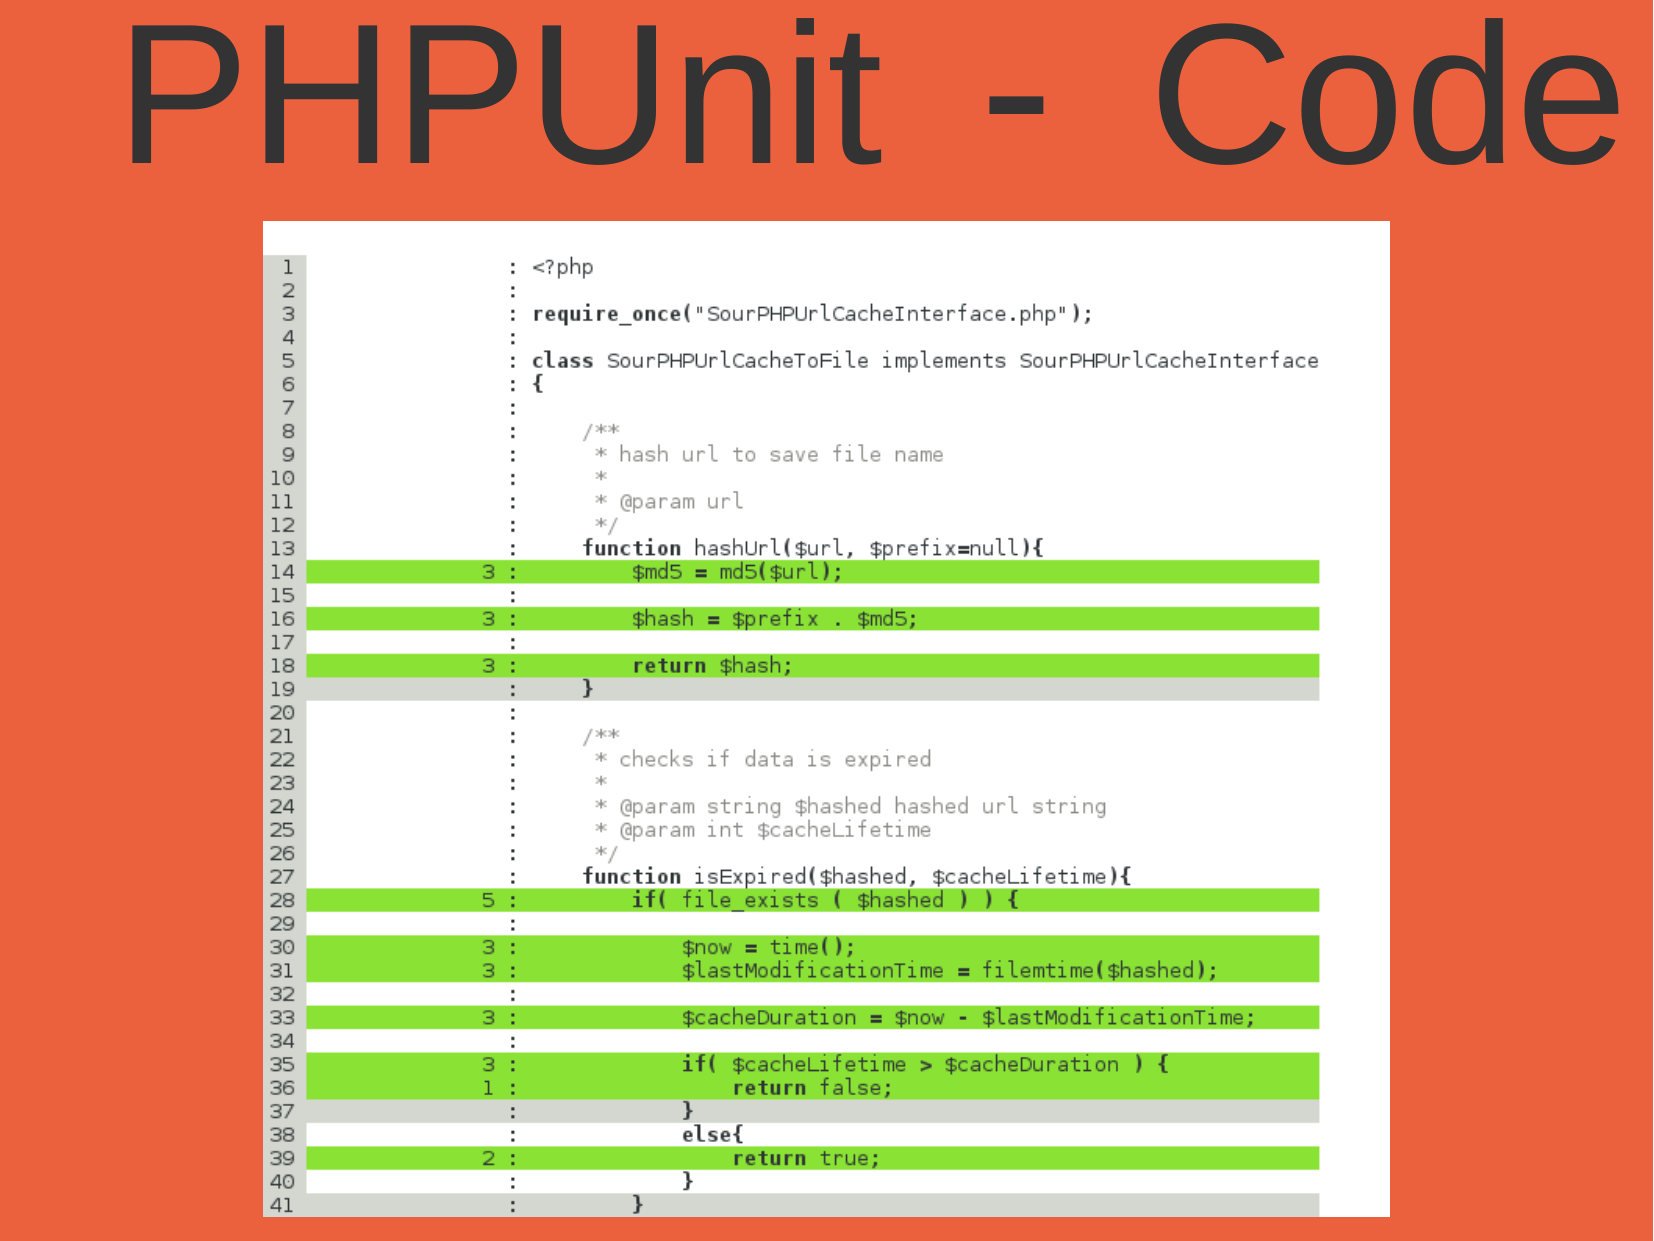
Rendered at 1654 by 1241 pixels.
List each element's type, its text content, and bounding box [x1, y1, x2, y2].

text_box PHPUnit - Code Coverage [101, 16, 1552, 276]
picture [263, 221, 1390, 1218]
